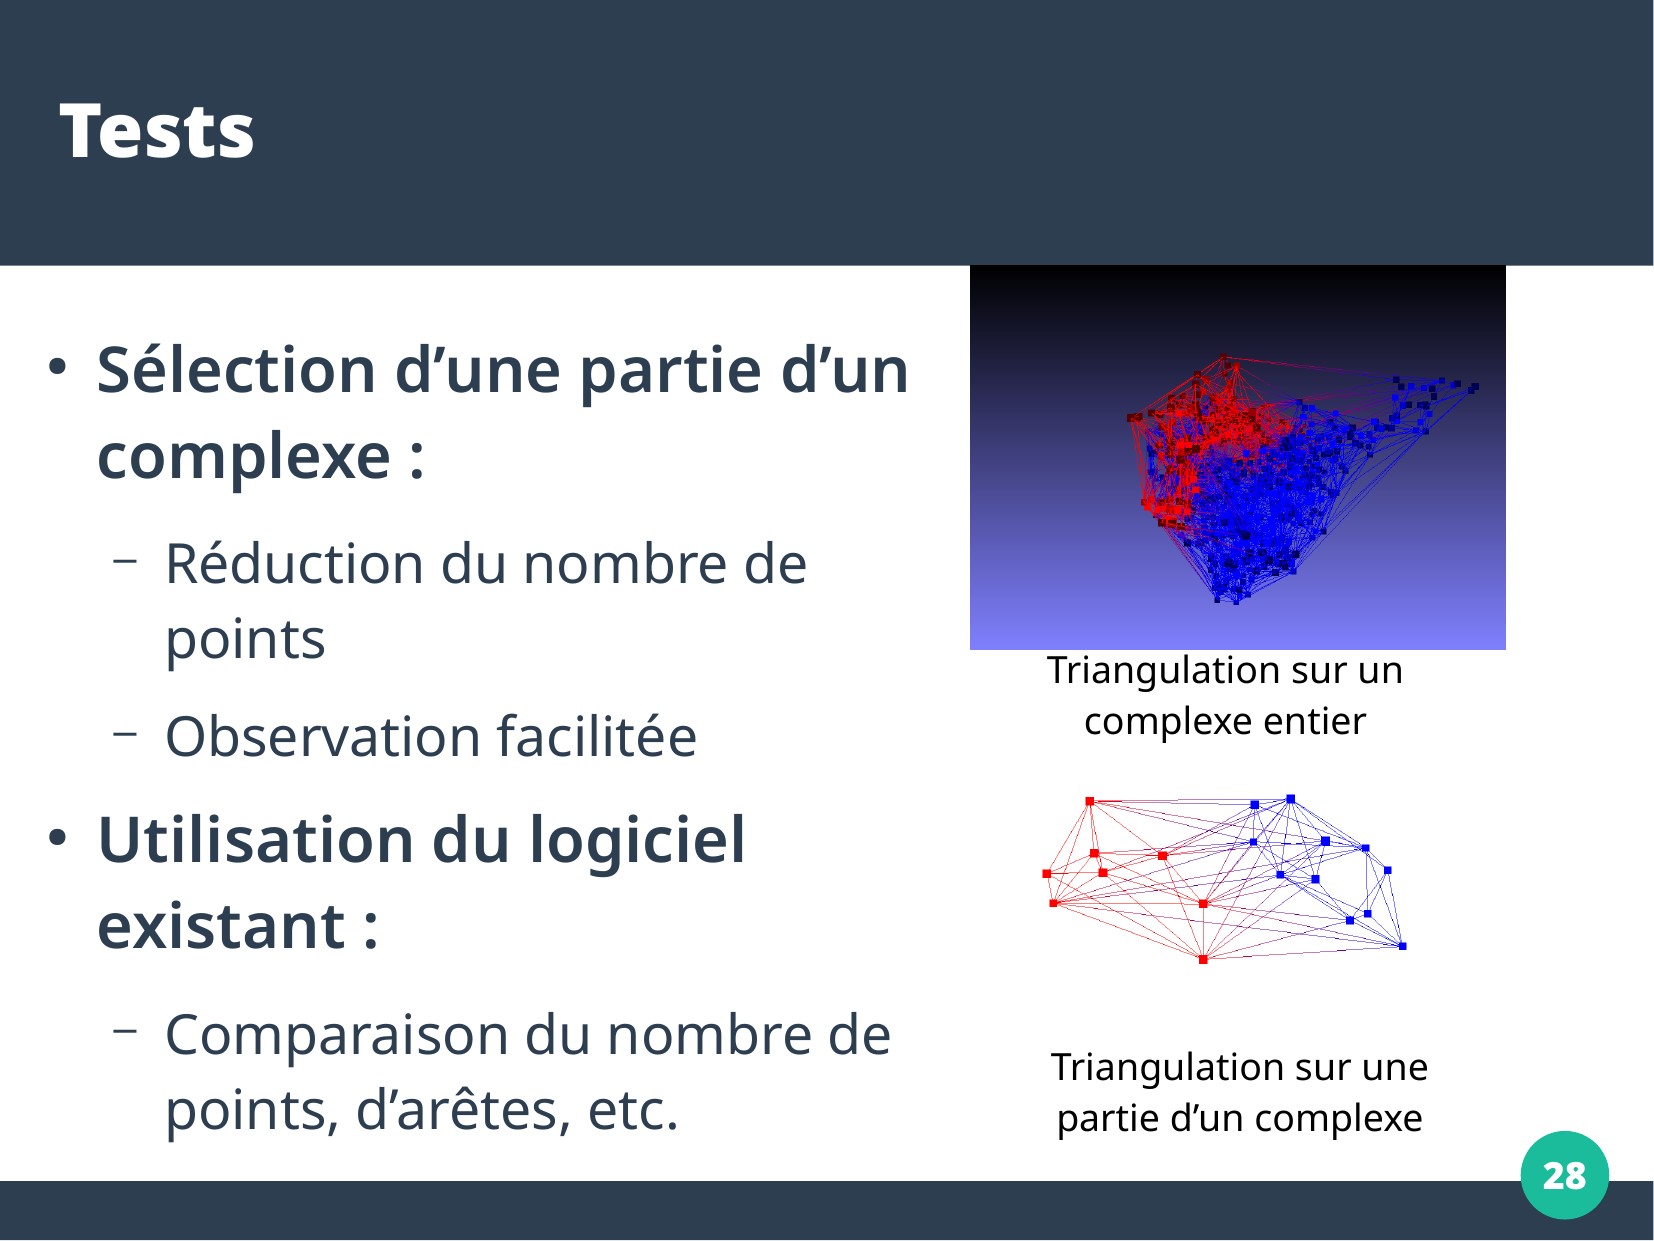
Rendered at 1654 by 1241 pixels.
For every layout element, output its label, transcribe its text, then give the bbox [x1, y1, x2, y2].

text_box Triangulation sur un complexe entier [945, 636, 1506, 739]
text_box Triangulation sur une partie d’un complexe [1003, 1033, 1477, 1136]
list Sélection d’une partie d’un complexe : Réduction du nombre de points Observation facilitée Utilisation du logiciel existant : Comparaison du nombre de points, d’arêtes, etc. [29, 324, 946, 1152]
picture [970, 265, 1506, 636]
title Tests [59, 49, 1595, 207]
picture [976, 739, 1464, 1063]
